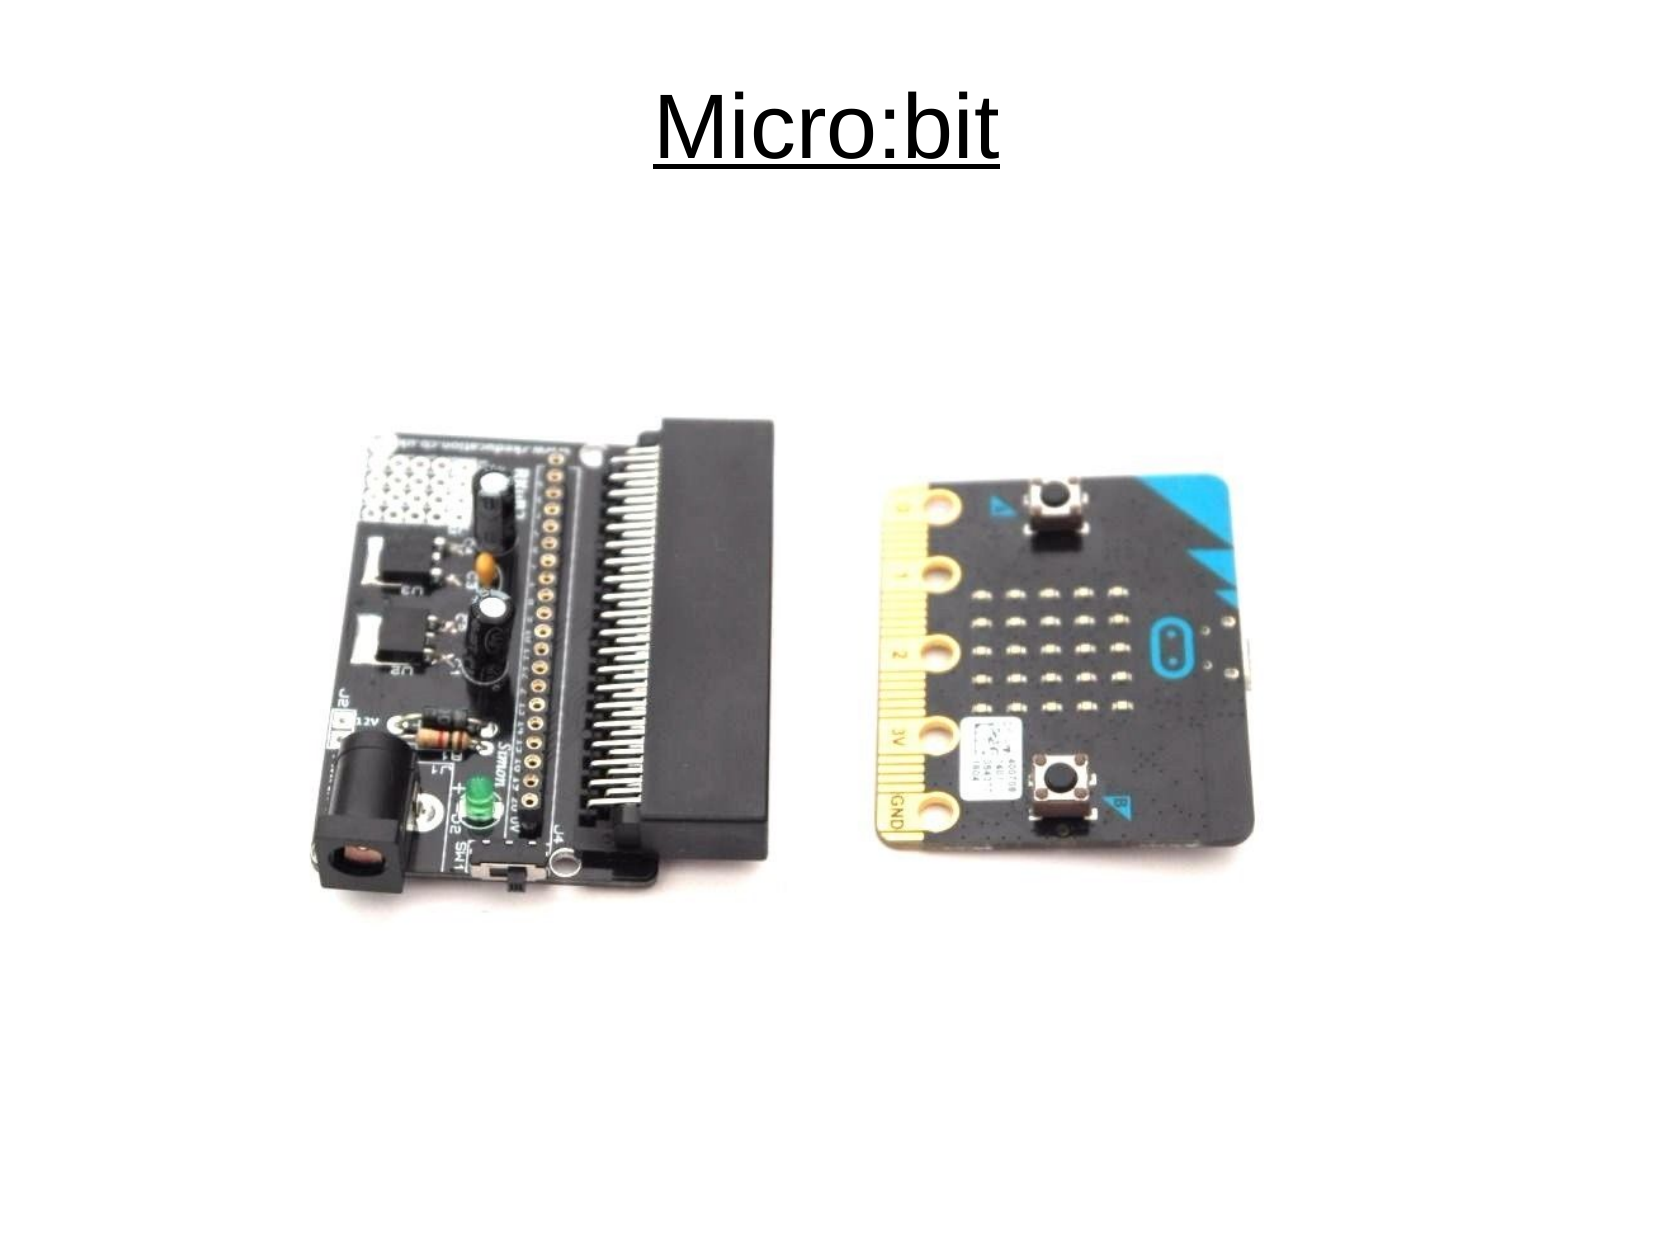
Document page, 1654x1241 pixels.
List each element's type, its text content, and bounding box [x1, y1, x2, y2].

picture [107, 212, 1406, 1079]
title Micro:bit [82, 23, 1571, 231]
